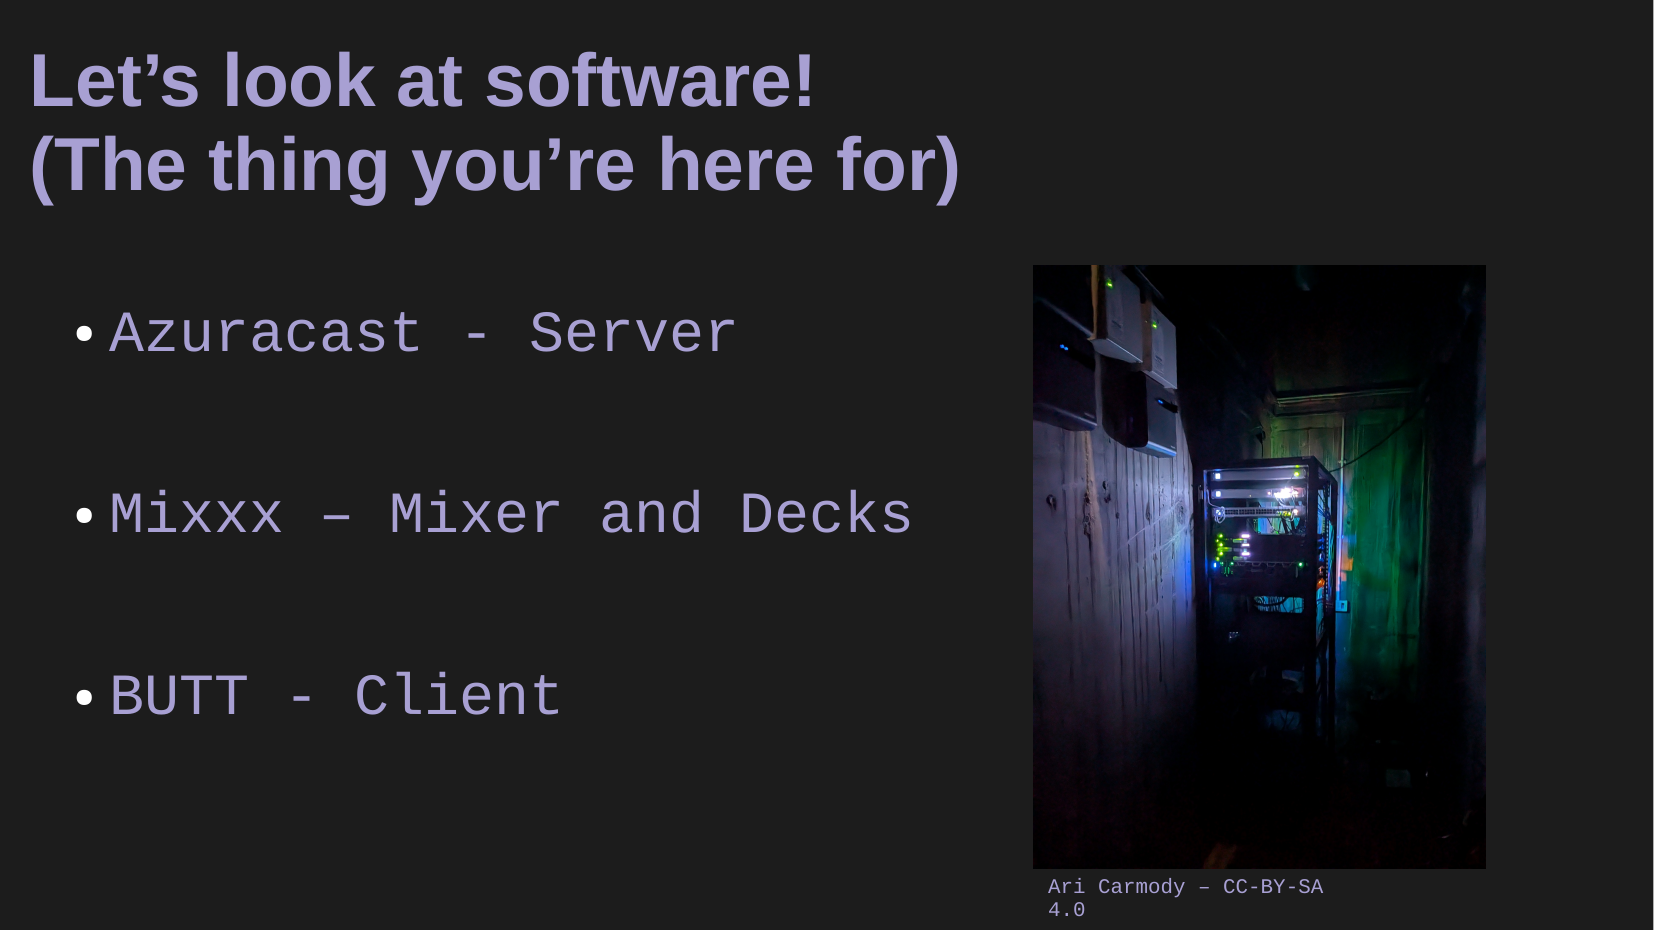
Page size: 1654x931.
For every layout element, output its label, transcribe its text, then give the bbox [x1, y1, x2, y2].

text_box Azuracast - Server Mixxx – Mixer and Decks BUTT - Client [59, 295, 975, 857]
title Let’s look at software! (The thing you’re here for) [29, 38, 1536, 207]
text_box Ari Carmody – CC-BY-SA 4.0 [1033, 868, 1388, 907]
picture [1033, 265, 1486, 869]
